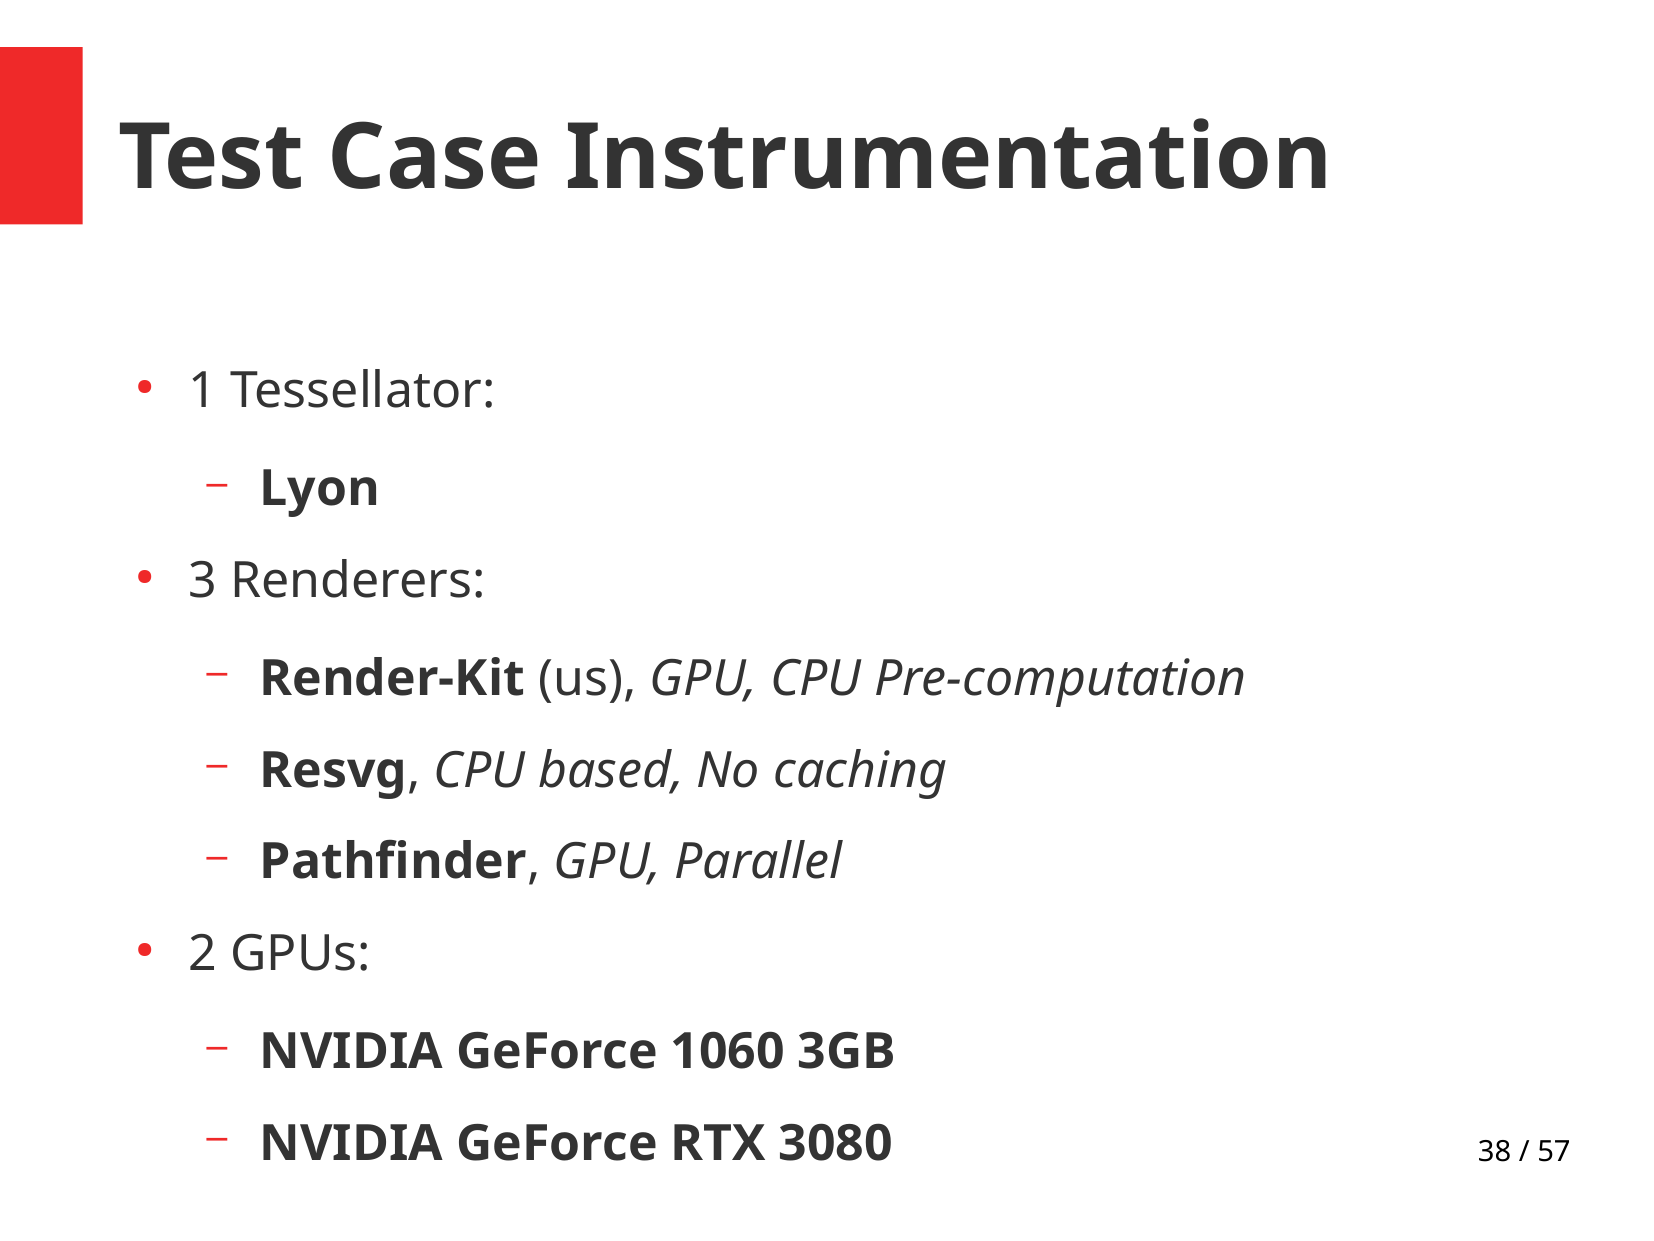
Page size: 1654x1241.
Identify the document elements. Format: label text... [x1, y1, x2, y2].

list 1 Tessellator: Lyon 3 Renderers: Render-Kit (us), GPU, CPU Pre-computation Resvg, CPU based, No caching Pathfinder, GPU, Parallel 2 GPUs: NVIDIA GeForce 1060 3GB NVIDIA GeForce RTX 3080 [118, 354, 1536, 1074]
title Test Case Instrumentation [118, 49, 1571, 257]
